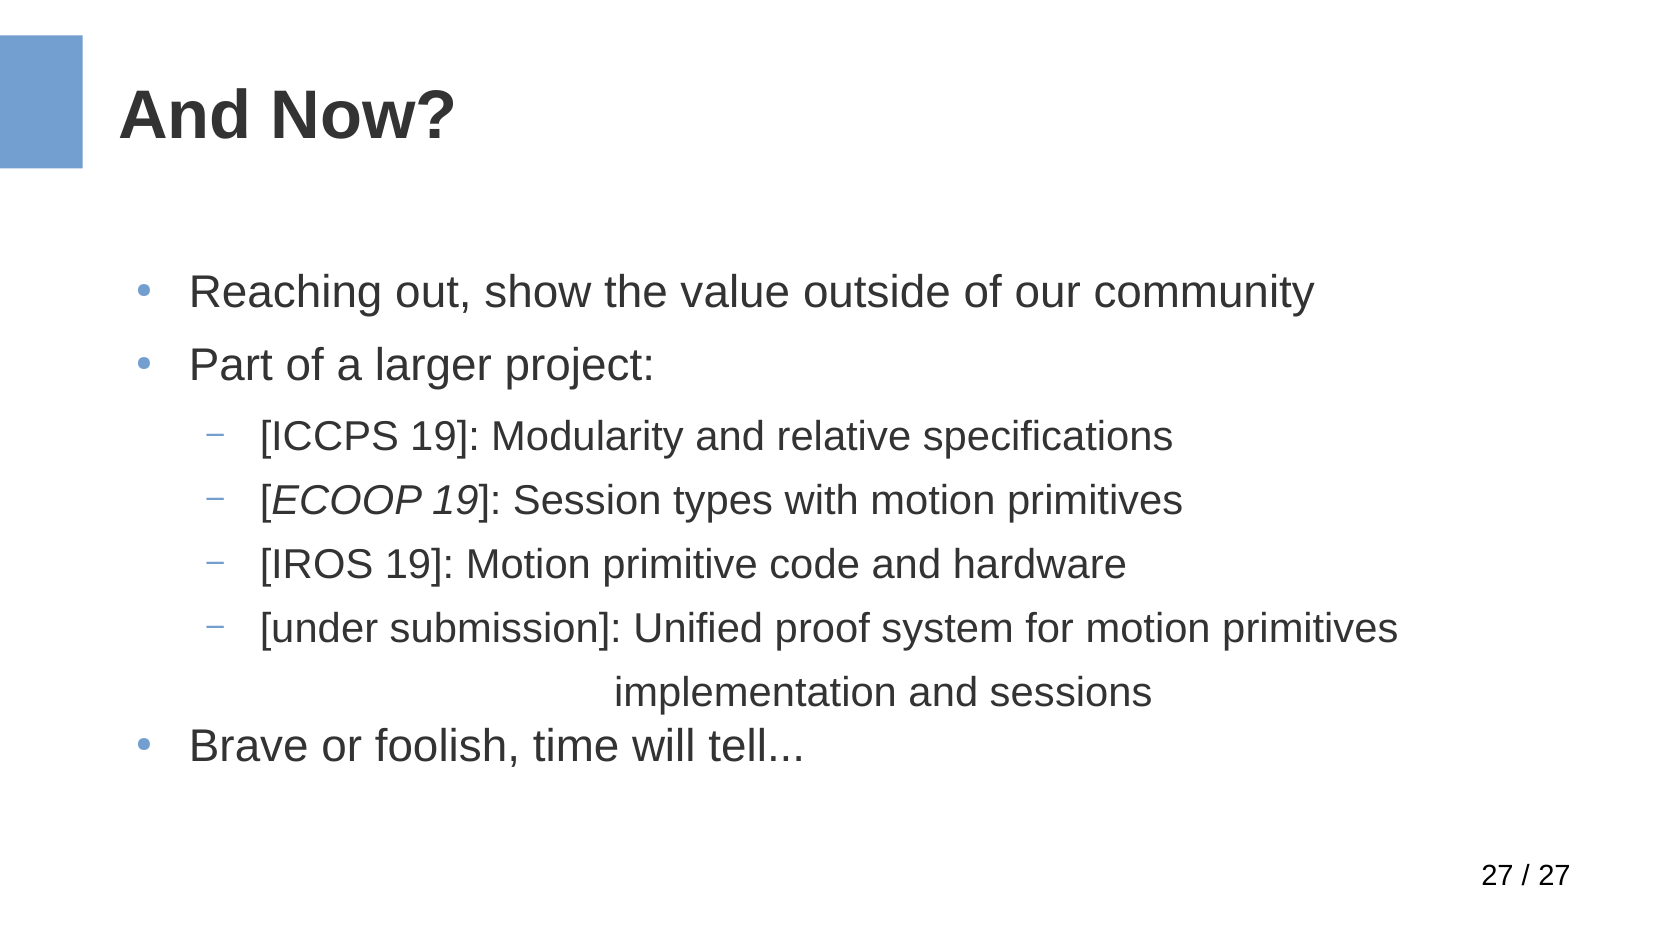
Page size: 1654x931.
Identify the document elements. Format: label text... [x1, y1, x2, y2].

list Reaching out, show the value outside of our community Part of a larger project: [ICCPS 19]: Modularity and relative specifications [ECOOP 19]: Session types with motion primitives [IROS 19]: Motion primitive code and hardware [under submission]: Unified proof system for motion primitives implementation and sessions Brave or foolish, time will tell... [118, 265, 1536, 806]
title And Now? [118, 37, 1571, 193]
